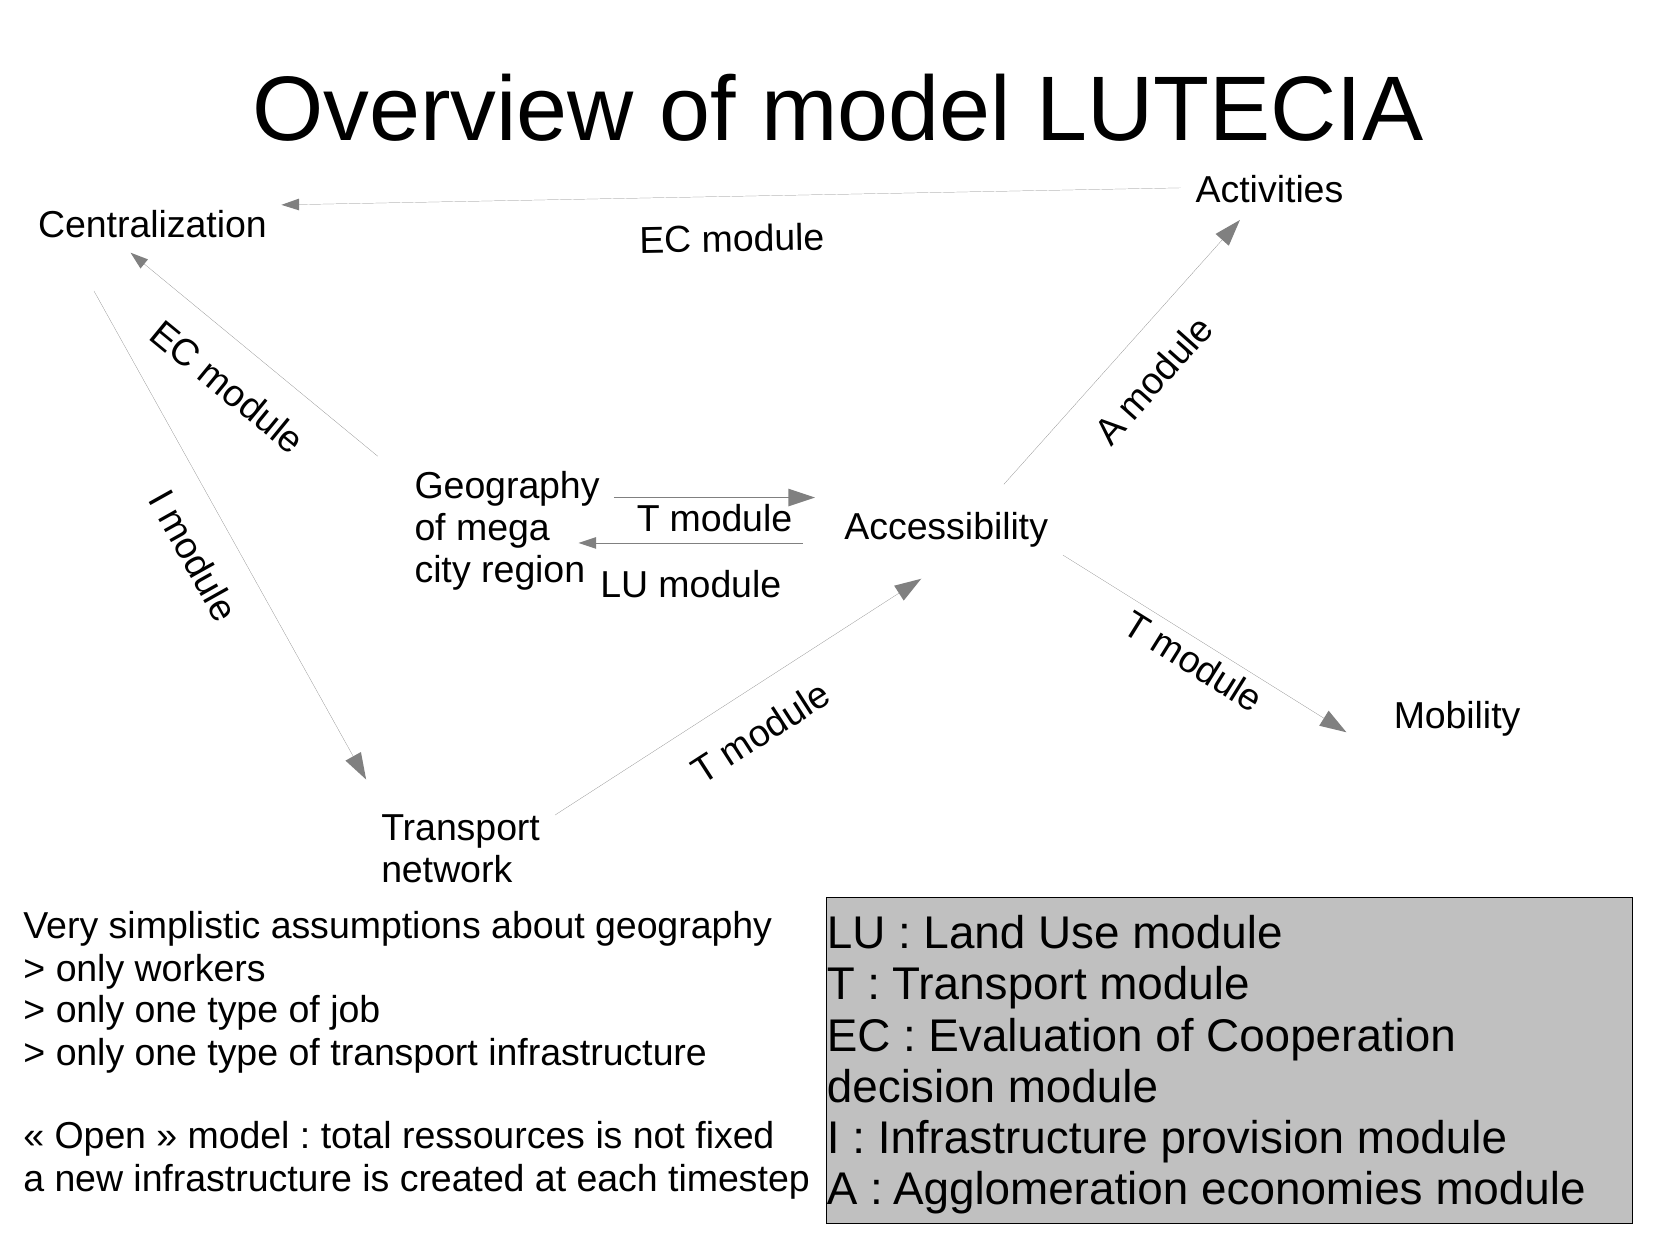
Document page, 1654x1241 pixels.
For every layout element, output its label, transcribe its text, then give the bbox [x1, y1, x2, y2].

subtitle LU : Land Use module T : Transport module EC : Evaluation of Cooperation decision module I : Infrastructure provision module A : Agglomeration economies module [826, 897, 1633, 1224]
text_box Very simplistic assumptions about geography > only workers > only one type of job > only one type of transport infrastructure « Open » model : total ressources is not fixed a new infrastructure is created at each timestep [8, 897, 827, 1207]
text_box Transport network [366, 798, 557, 897]
text_box Centralization [23, 196, 283, 254]
text_box Mobility [1379, 687, 1536, 745]
text_box Geography of mega city region [399, 456, 615, 598]
text_box Accessibility [829, 498, 1064, 556]
title Overview of model LUTECIA [94, 5, 1583, 213]
text_box Activities [1180, 213, 1359, 248]
